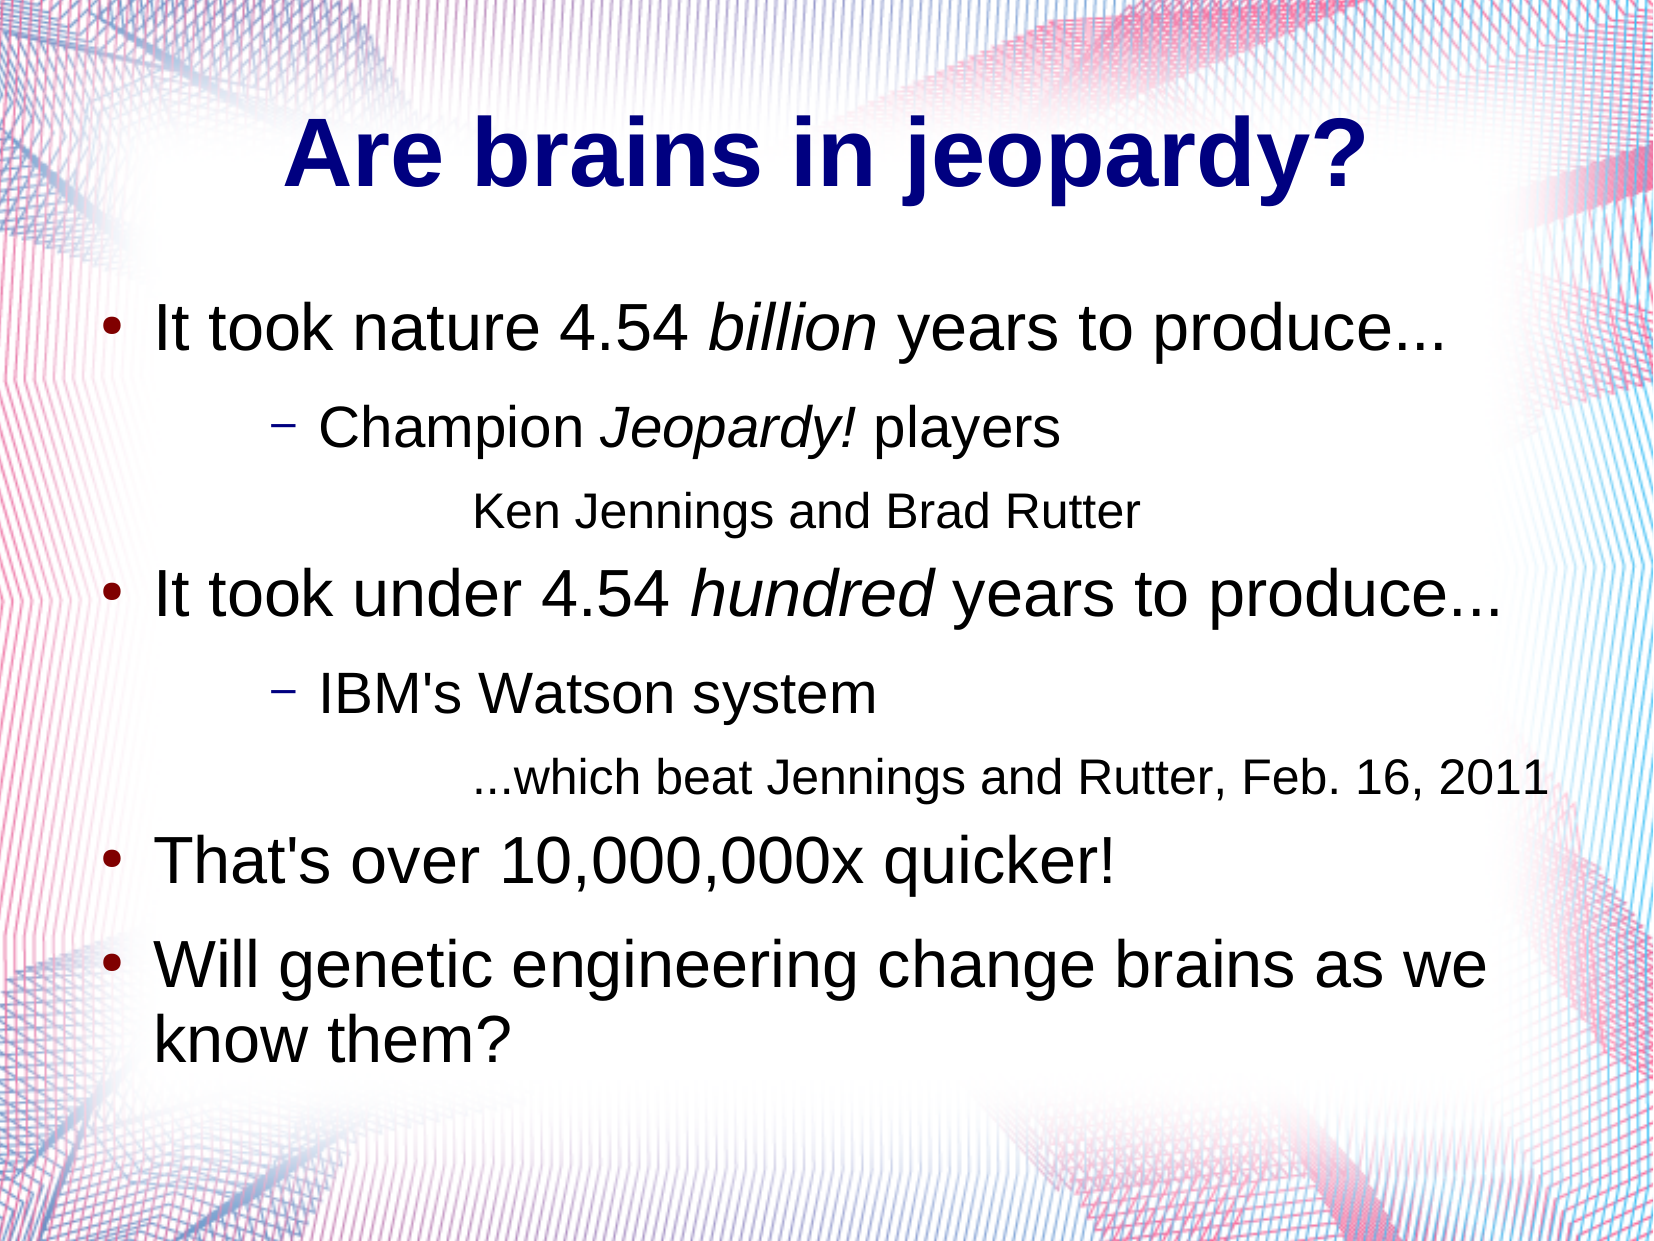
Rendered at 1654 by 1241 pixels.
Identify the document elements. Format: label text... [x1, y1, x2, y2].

title Are brains in jeopardy? [82, 49, 1571, 257]
picture [0, 0, 1654, 1241]
list It took nature 4.54 billion years to produce... Champion Jeopardy! players Ken Jennings and Brad Rutter It took under 4.54 hundred years to produce... IBM's Watson system ...which beat Jennings and Rutter, Feb. 16, 2011 That's over 10,000,000x quicker! Will genetic engineering change brains as we know them? [82, 290, 1571, 1181]
